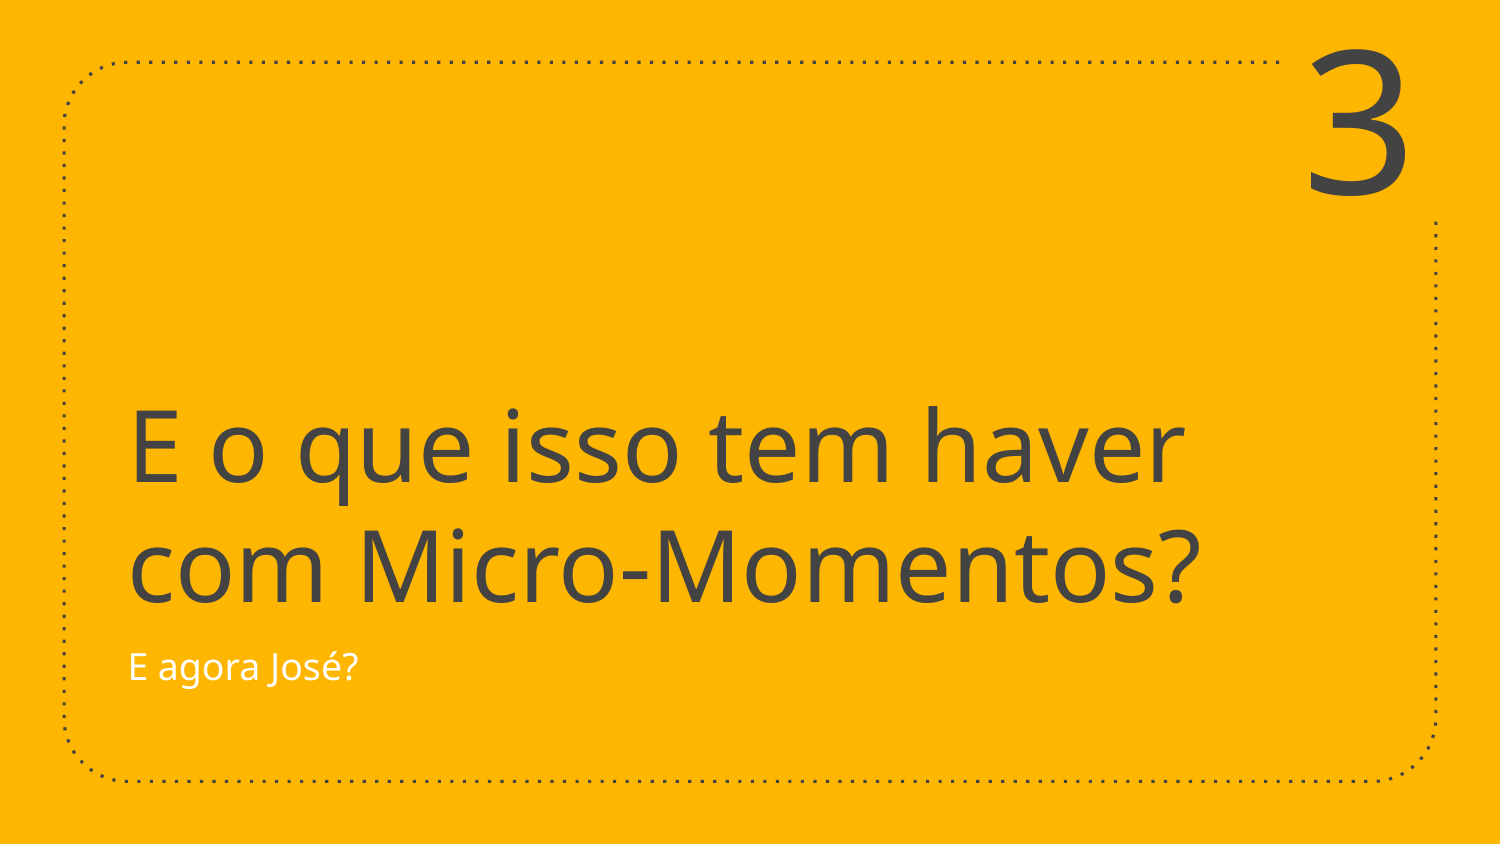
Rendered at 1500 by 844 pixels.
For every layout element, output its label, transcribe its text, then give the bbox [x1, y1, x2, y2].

subtitle E agora José? [112, 628, 1388, 758]
text_box 3 [1281, 0, 1439, 229]
title E o que isso tem haver com Micro-Momentos? [112, 447, 1388, 628]
